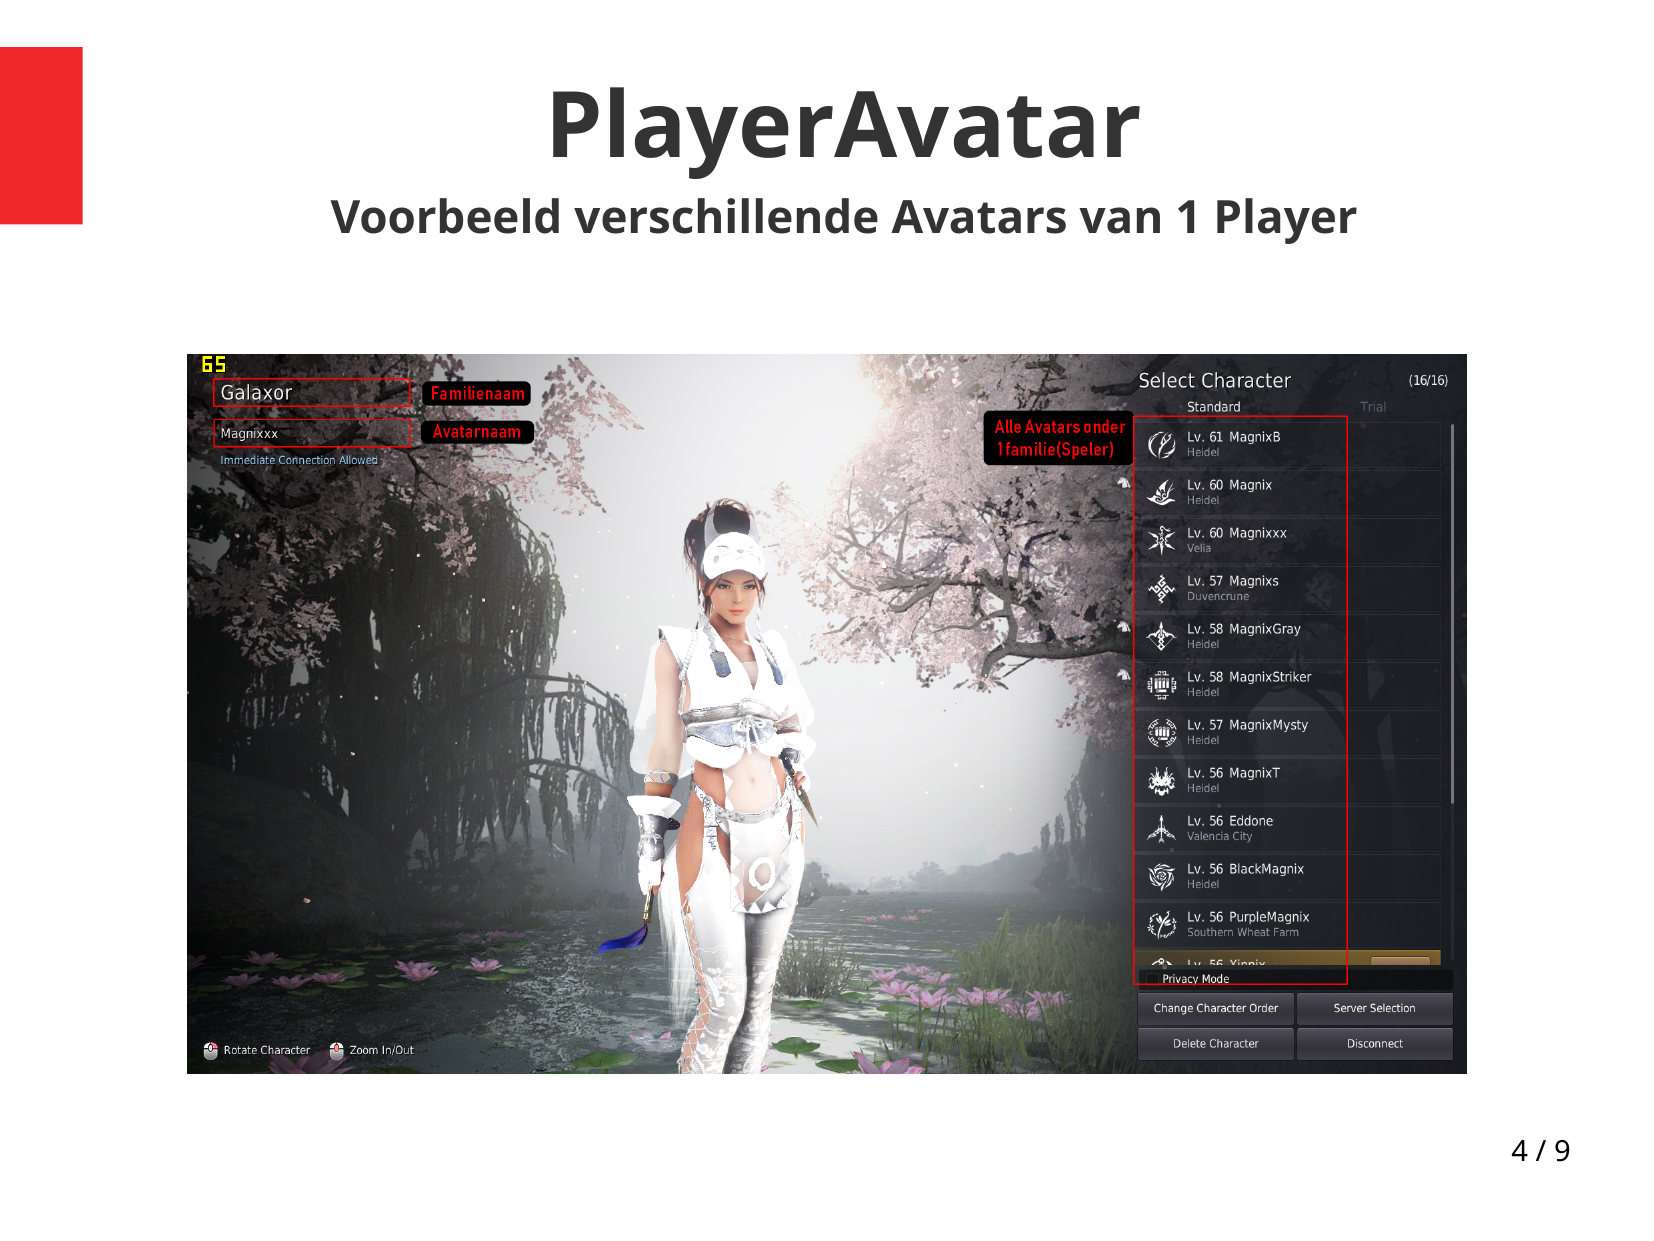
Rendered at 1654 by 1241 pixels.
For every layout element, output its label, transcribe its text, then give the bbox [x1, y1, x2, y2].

title PlayerAvatar Voorbeeld verschillende Avatars van 1 Player [118, 49, 1571, 257]
picture [187, 354, 1467, 1074]
